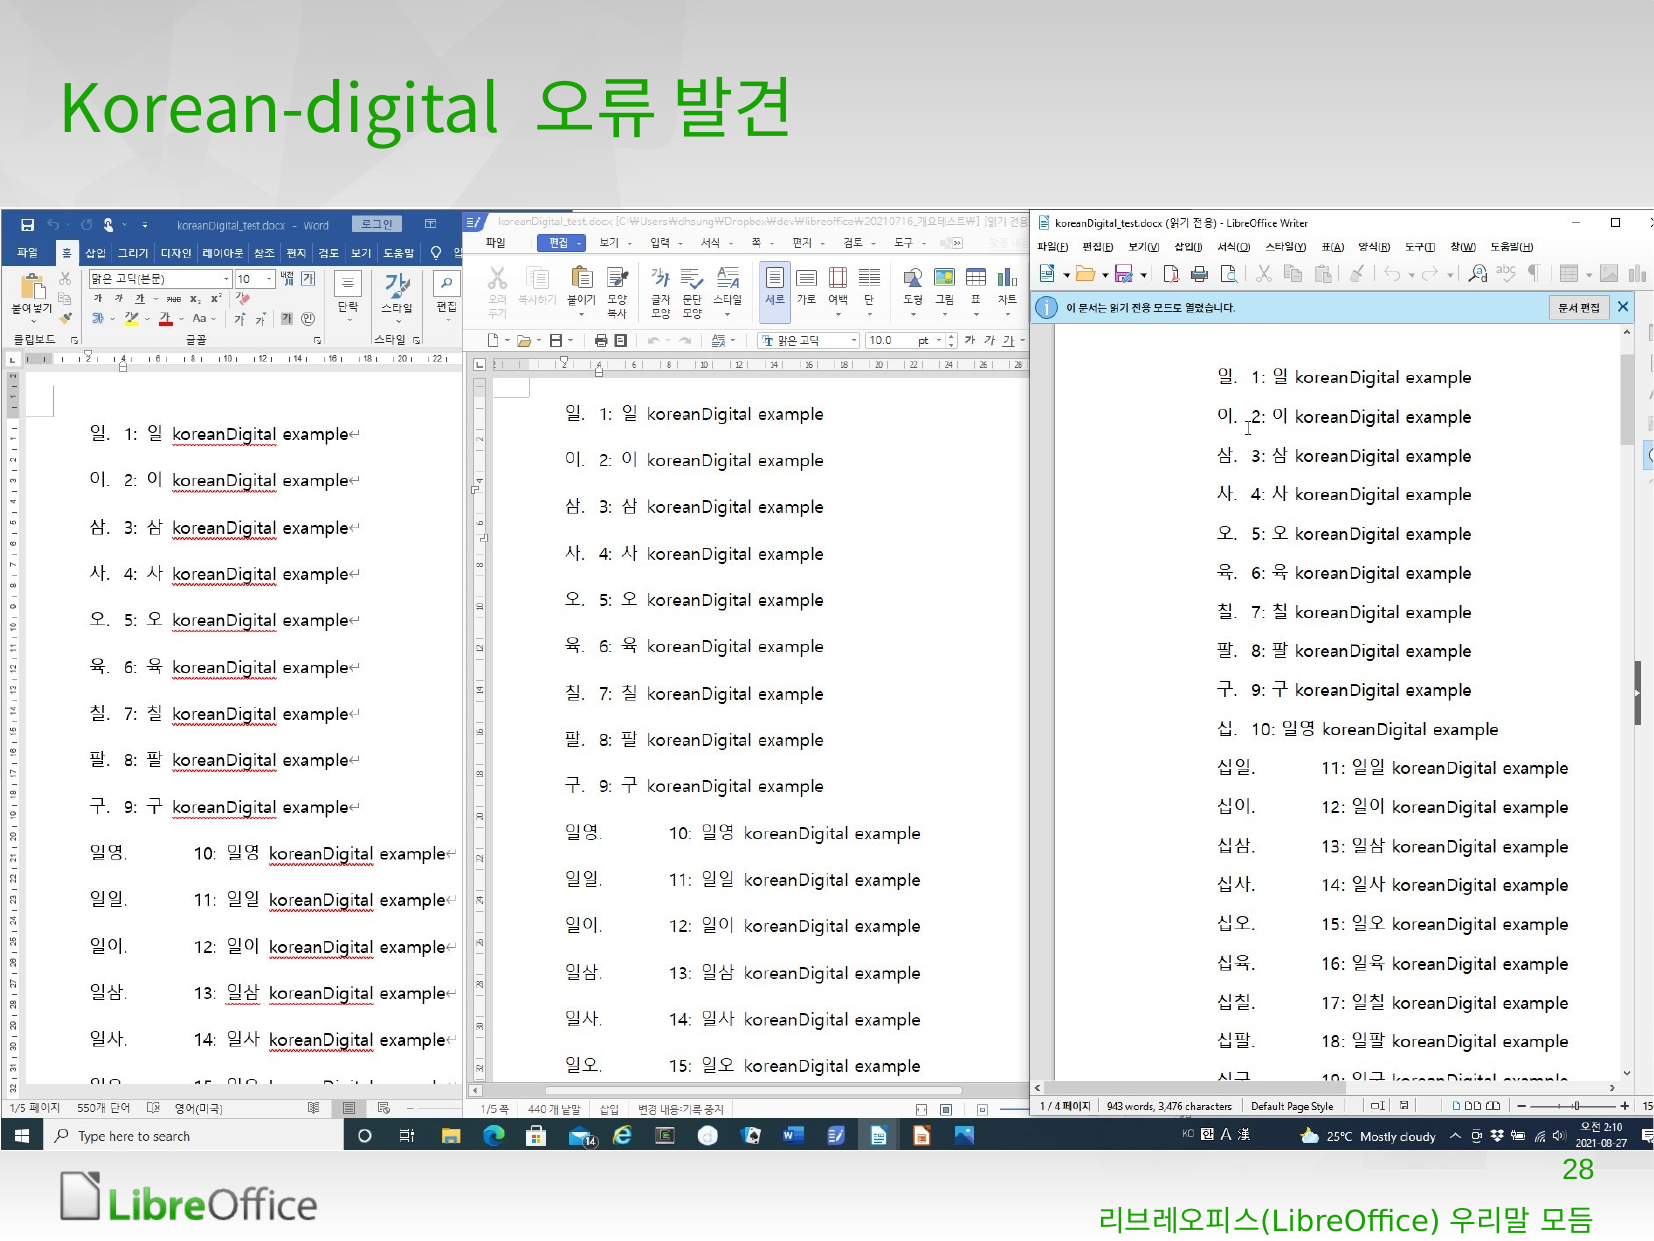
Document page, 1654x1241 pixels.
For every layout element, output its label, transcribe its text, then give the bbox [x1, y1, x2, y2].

picture [41, 1152, 337, 1240]
picture [0, 0, 1654, 1169]
title Korean-digital 오류 발견 [59, 29, 1595, 178]
picture [1582, 1161, 1590, 1167]
